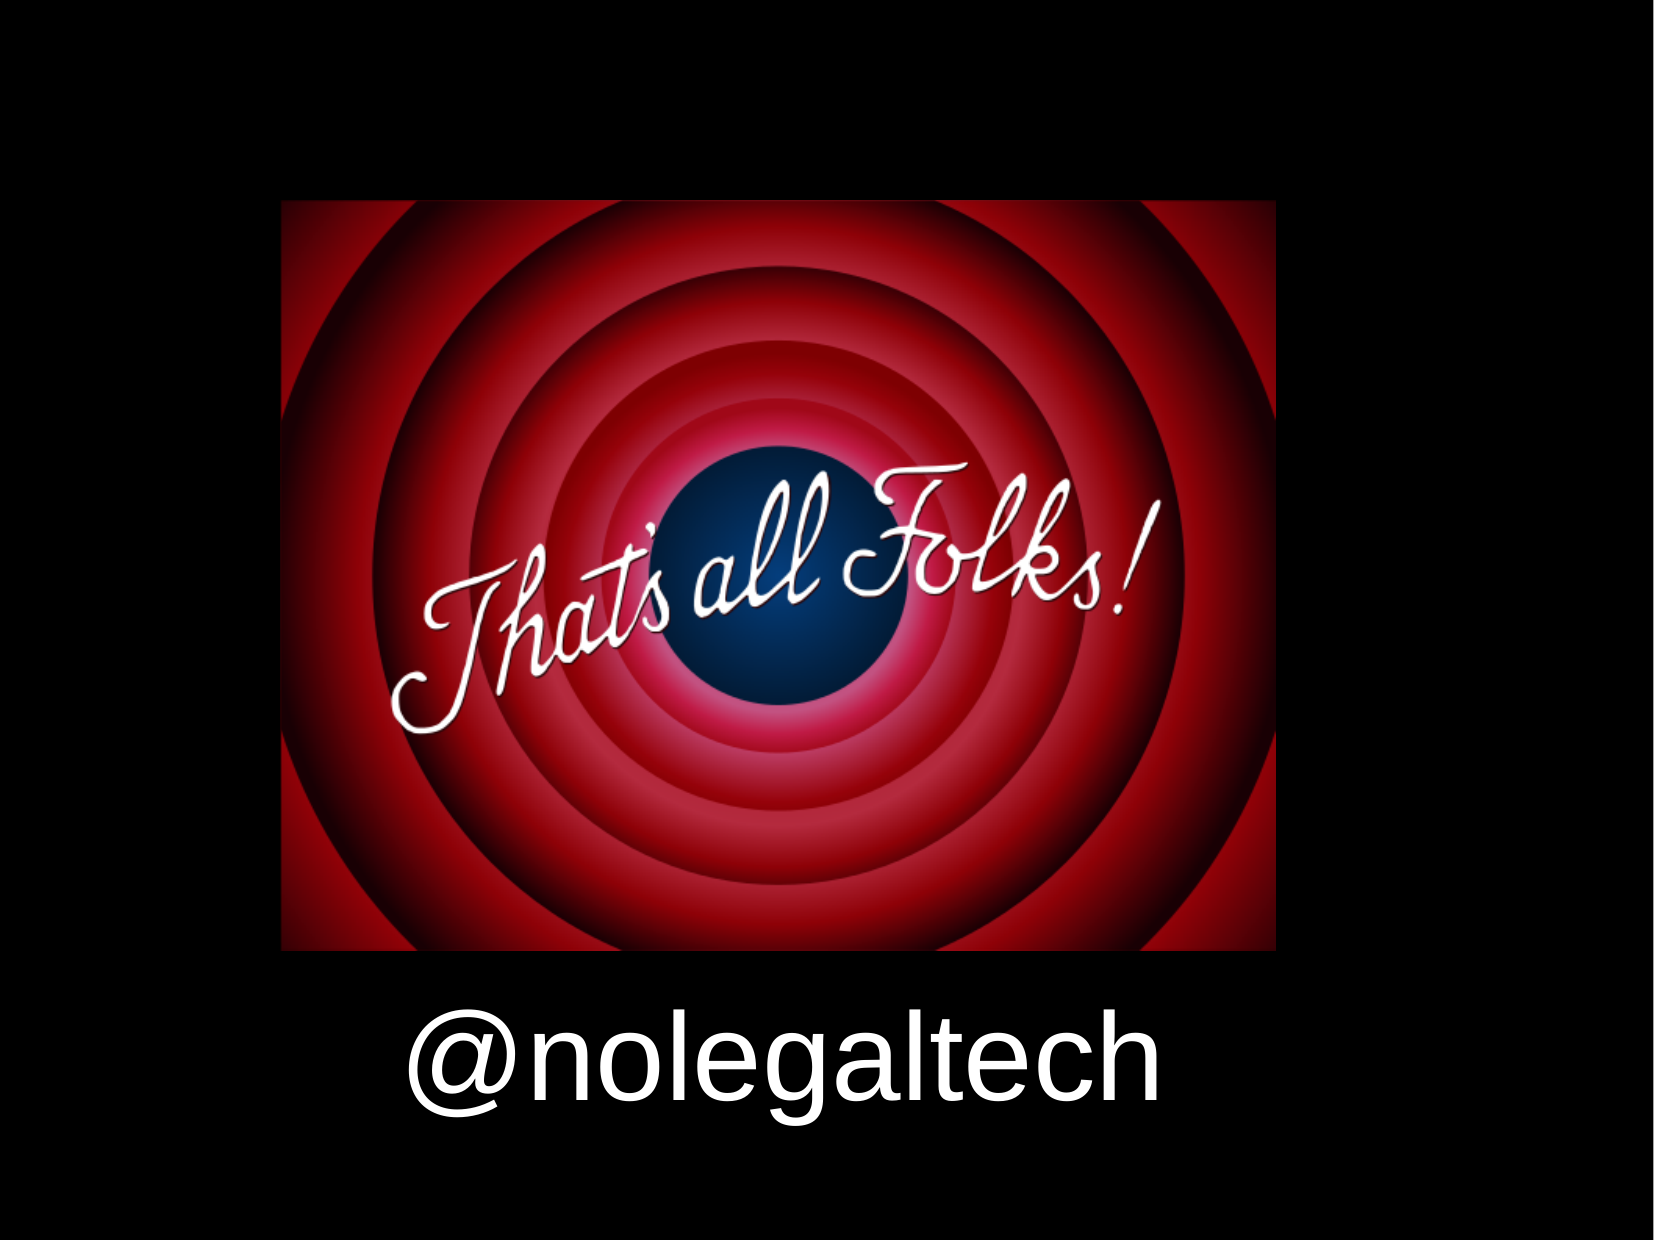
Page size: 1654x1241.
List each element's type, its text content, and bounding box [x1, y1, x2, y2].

text_box @nolegaltech [188, 968, 1276, 1146]
picture [280, 200, 1276, 951]
